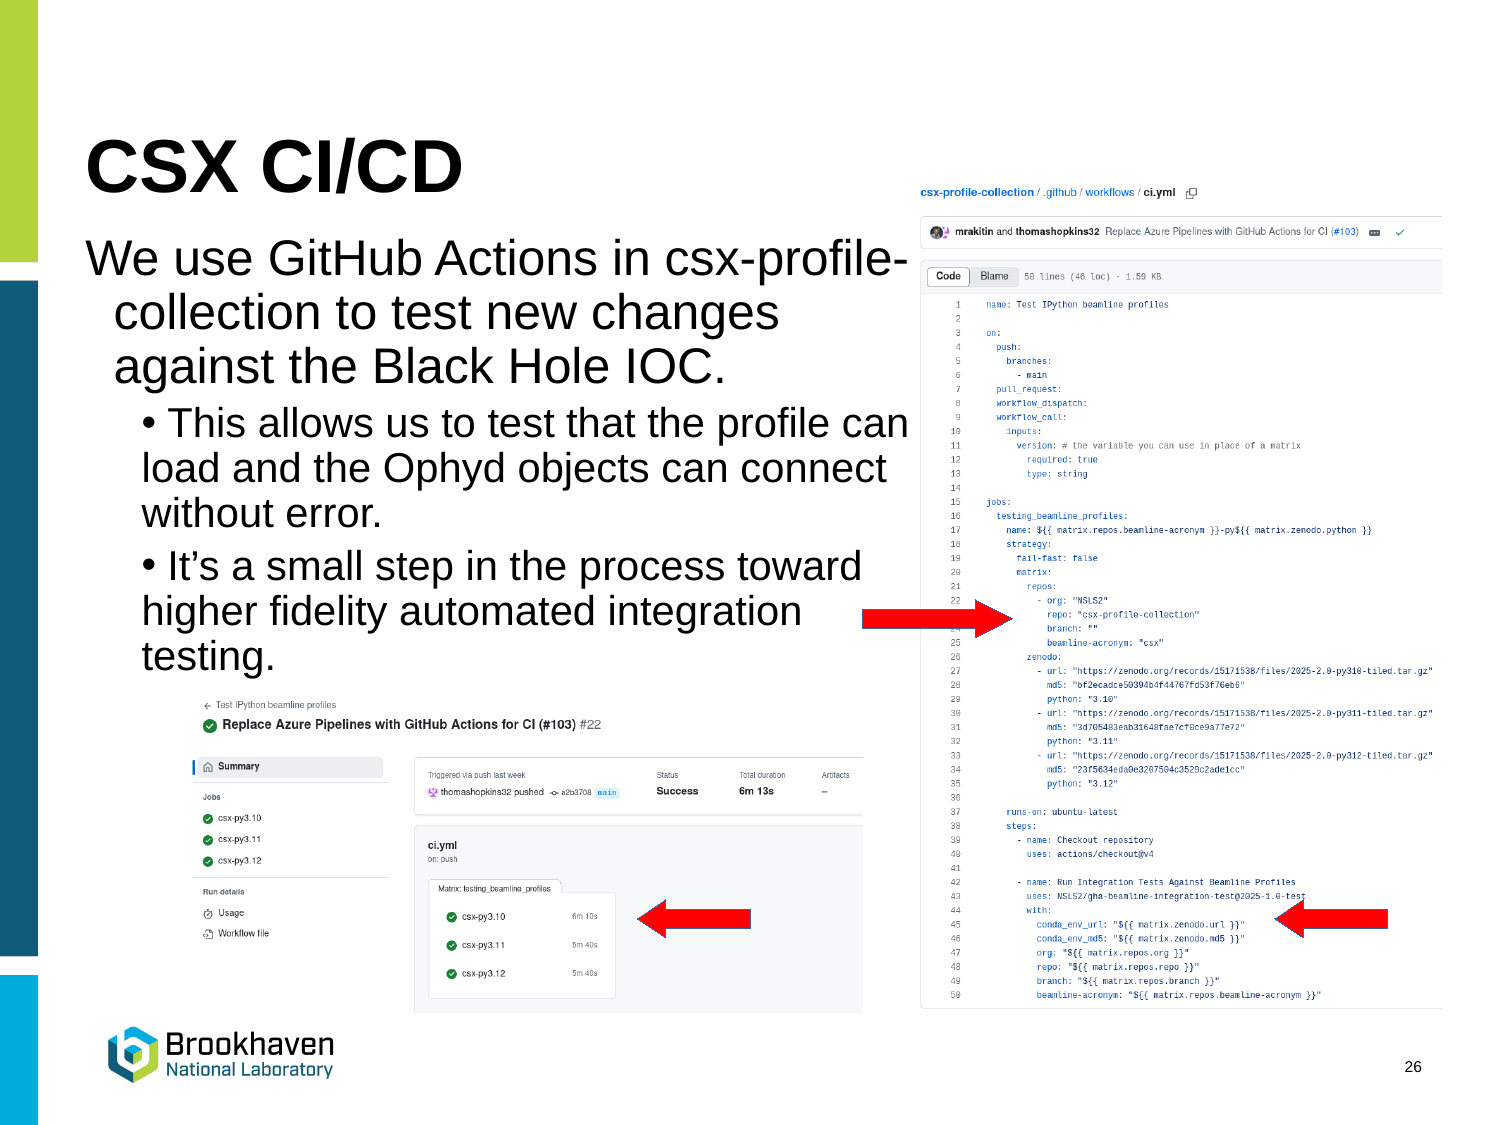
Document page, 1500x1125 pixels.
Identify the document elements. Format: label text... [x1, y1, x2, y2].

text_box [637, 899, 751, 938]
text_box [1274, 899, 1388, 938]
list We use GitHub Actions in csx-profile-collection to test new changes against the Black Hole IOC. This allows us to test that the profile can load and the Ophyd objects can connect without error. It’s a small step in the process toward higher fidelity automated integration testing. [70, 224, 916, 601]
picture [0, 0, 1500, 1125]
text_box [862, 599, 1013, 638]
title CSX CI/CD [70, 59, 1430, 224]
slide_number <number> [1376, 1036, 1430, 1097]
